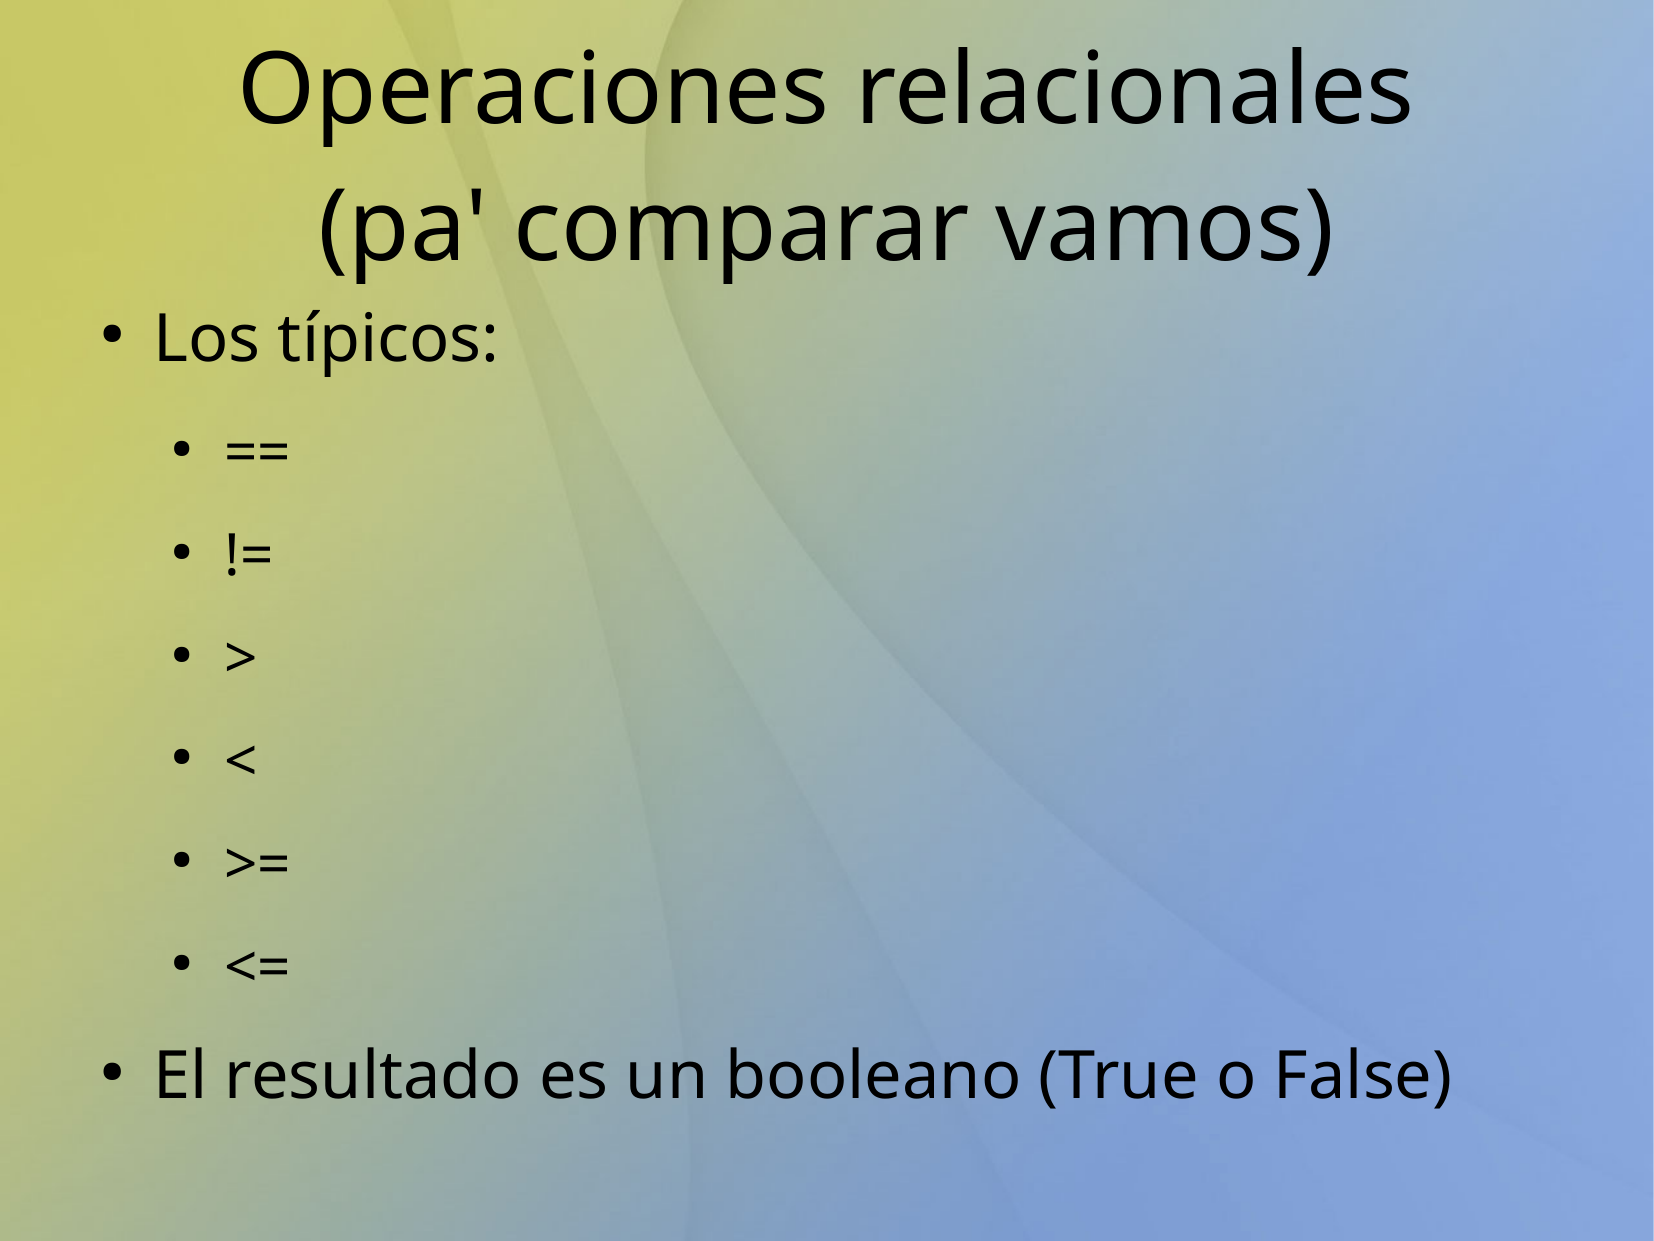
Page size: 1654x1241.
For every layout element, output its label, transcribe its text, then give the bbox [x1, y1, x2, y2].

title Operaciones relacionales (pa' comparar vamos) [82, 36, 1571, 270]
list Los típicos: == != > < >= <= El resultado es un booleano (True o False) [82, 290, 1571, 1024]
picture [0, 0, 1654, 1241]
